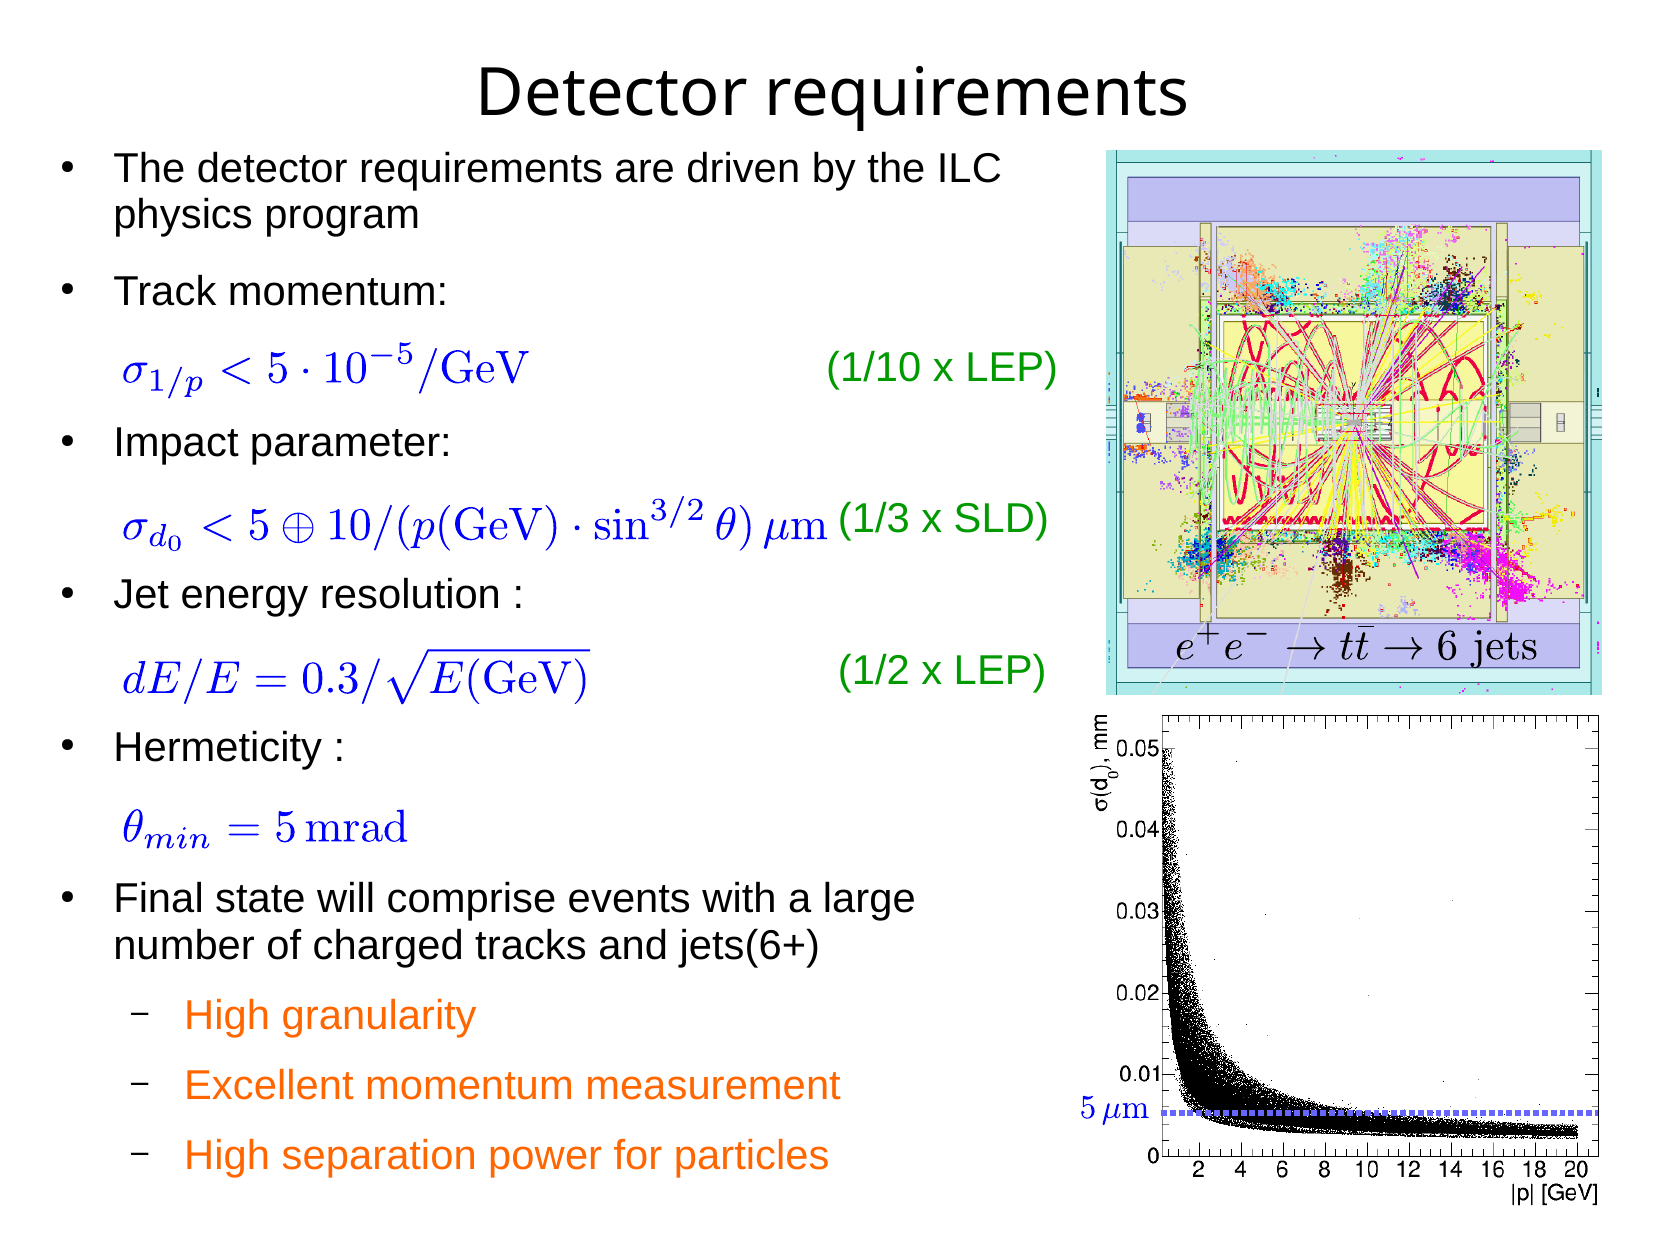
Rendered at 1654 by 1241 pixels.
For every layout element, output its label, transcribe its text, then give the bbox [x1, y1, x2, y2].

text_box [1174, 622, 1538, 669]
picture [1082, 704, 1610, 1214]
text_box [121, 649, 591, 705]
text_box [121, 495, 828, 552]
text_box [121, 809, 409, 849]
text_box [121, 342, 531, 399]
list The detector requirements are driven by the ILC physics program Track momentum: (1/10 x LEP) Impact parameter: (1/3 x SLD) Jet energy resolution : (1/2 x LEP) Hermeticity : Final state will comprise events with a large number of charged tracks and jets(6+) High granularity Excellent momentum measurement High separation power for particles [42, 144, 1061, 1241]
text_box [1079, 1095, 1150, 1126]
picture [1106, 150, 1602, 695]
title Detector requirements [56, 16, 1610, 163]
